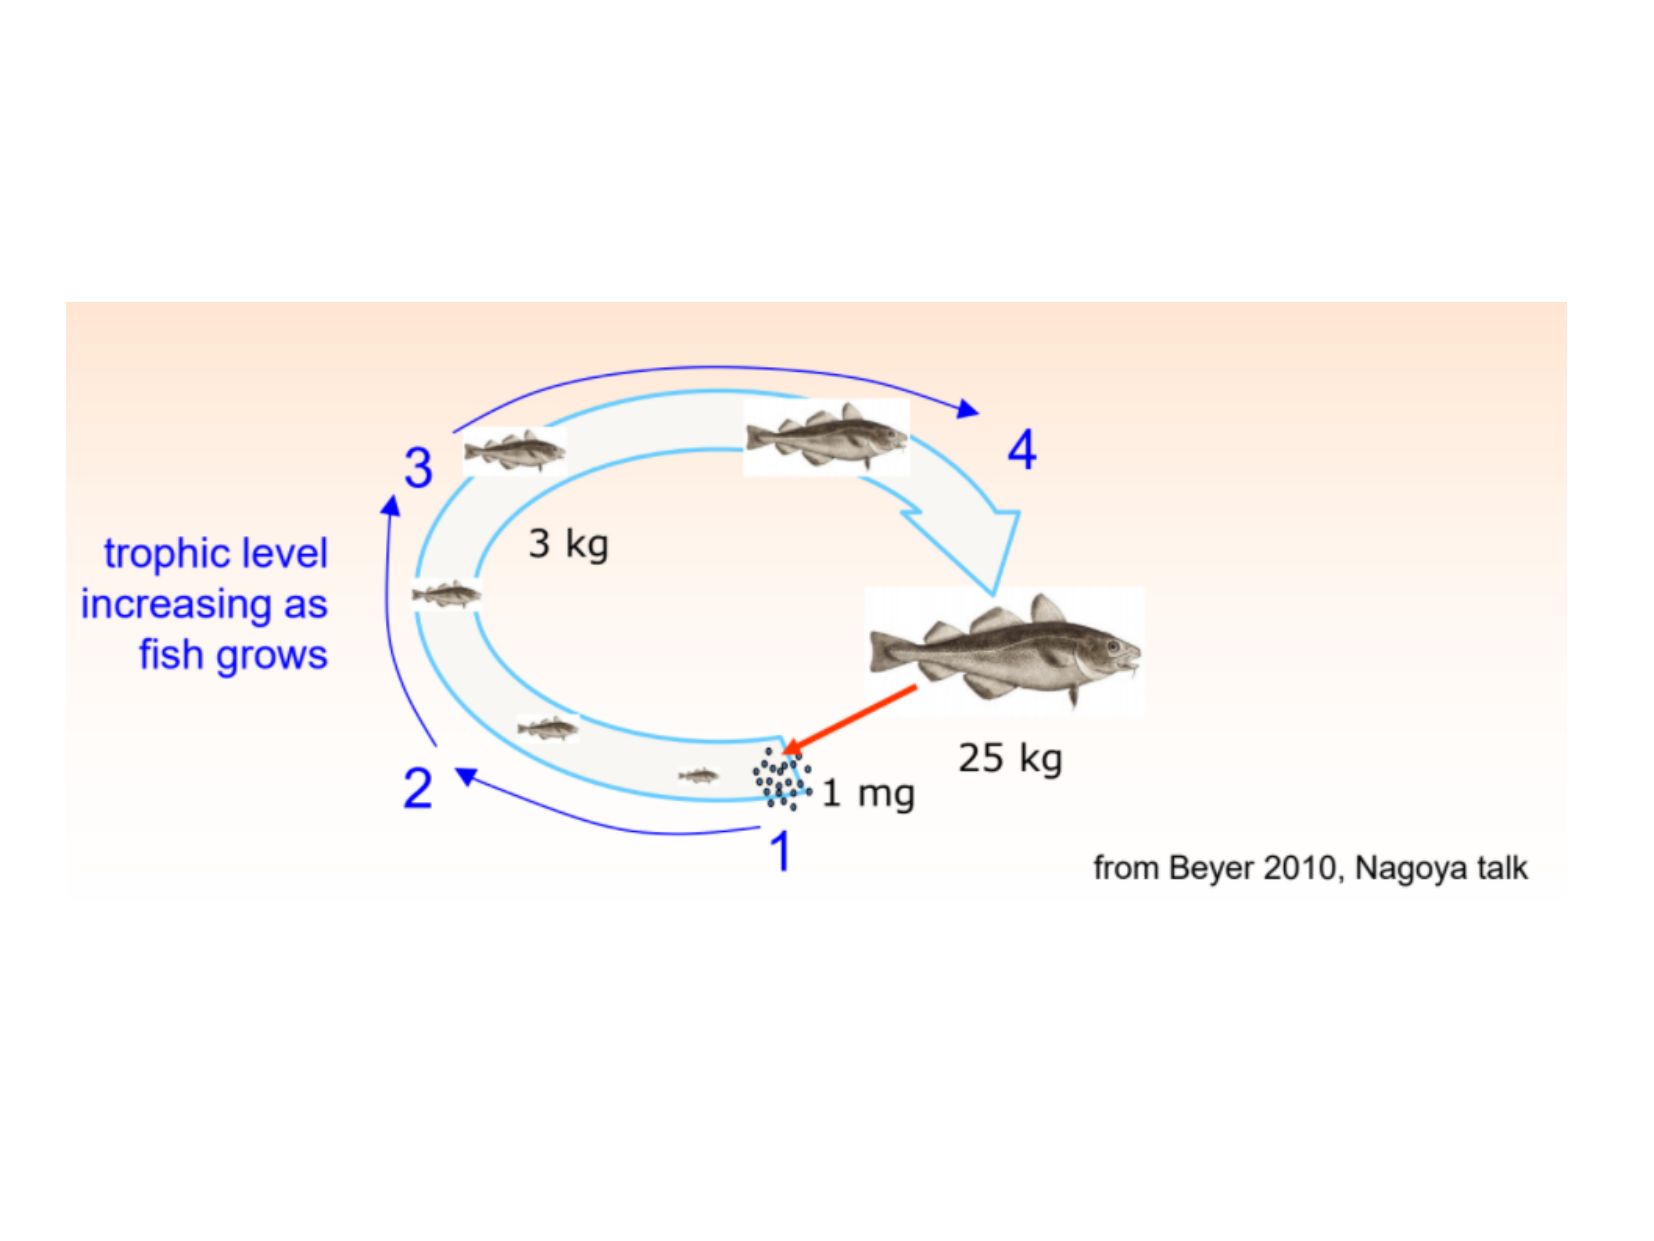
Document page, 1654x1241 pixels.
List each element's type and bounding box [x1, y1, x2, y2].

picture [66, 302, 1567, 906]
